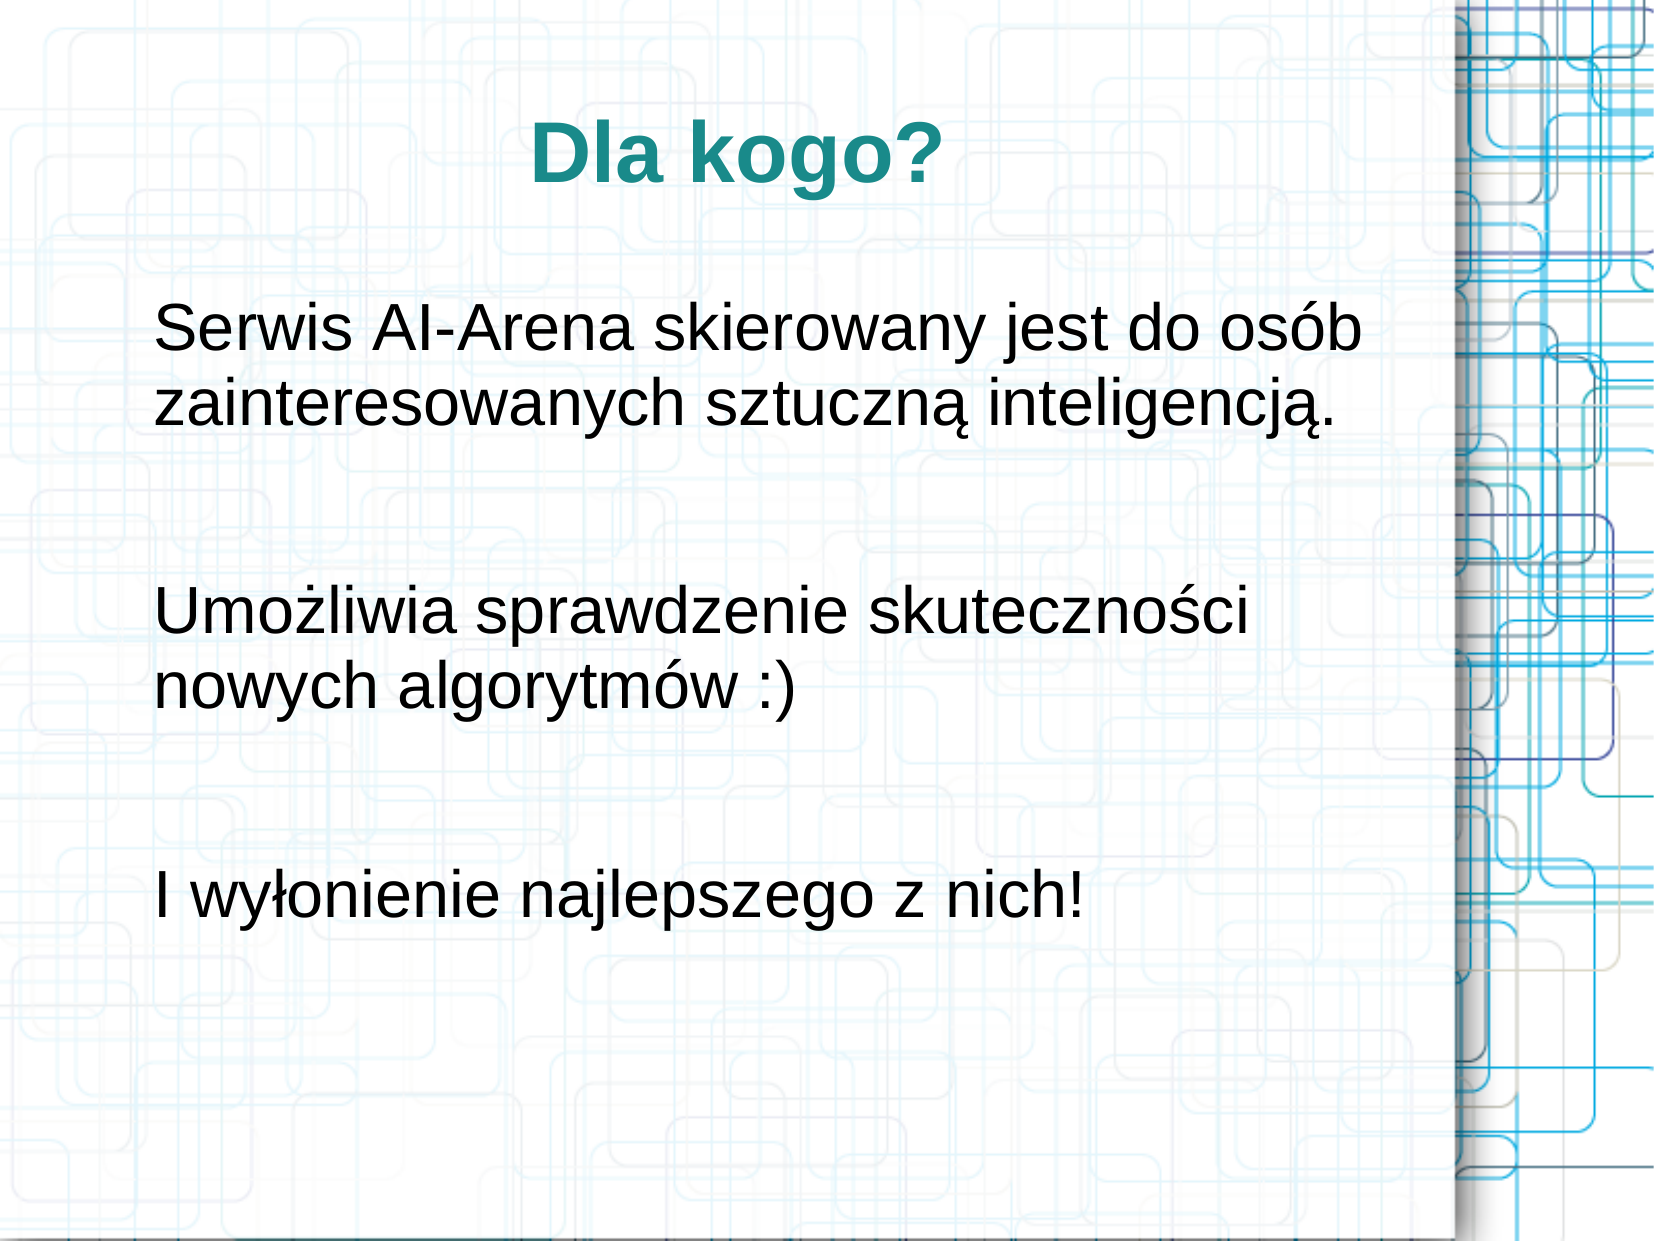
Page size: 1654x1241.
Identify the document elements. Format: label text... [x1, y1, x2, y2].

list Serwis AI-Arena skierowany jest do osób zainteresowanych sztuczną inteligencją. Umożliwia sprawdzenie skuteczności nowych algorytmów :) I wyłonienie najlepszego z nich! [82, 290, 1418, 1241]
picture [0, 0, 1654, 1241]
title Dla kogo? [59, 49, 1418, 257]
